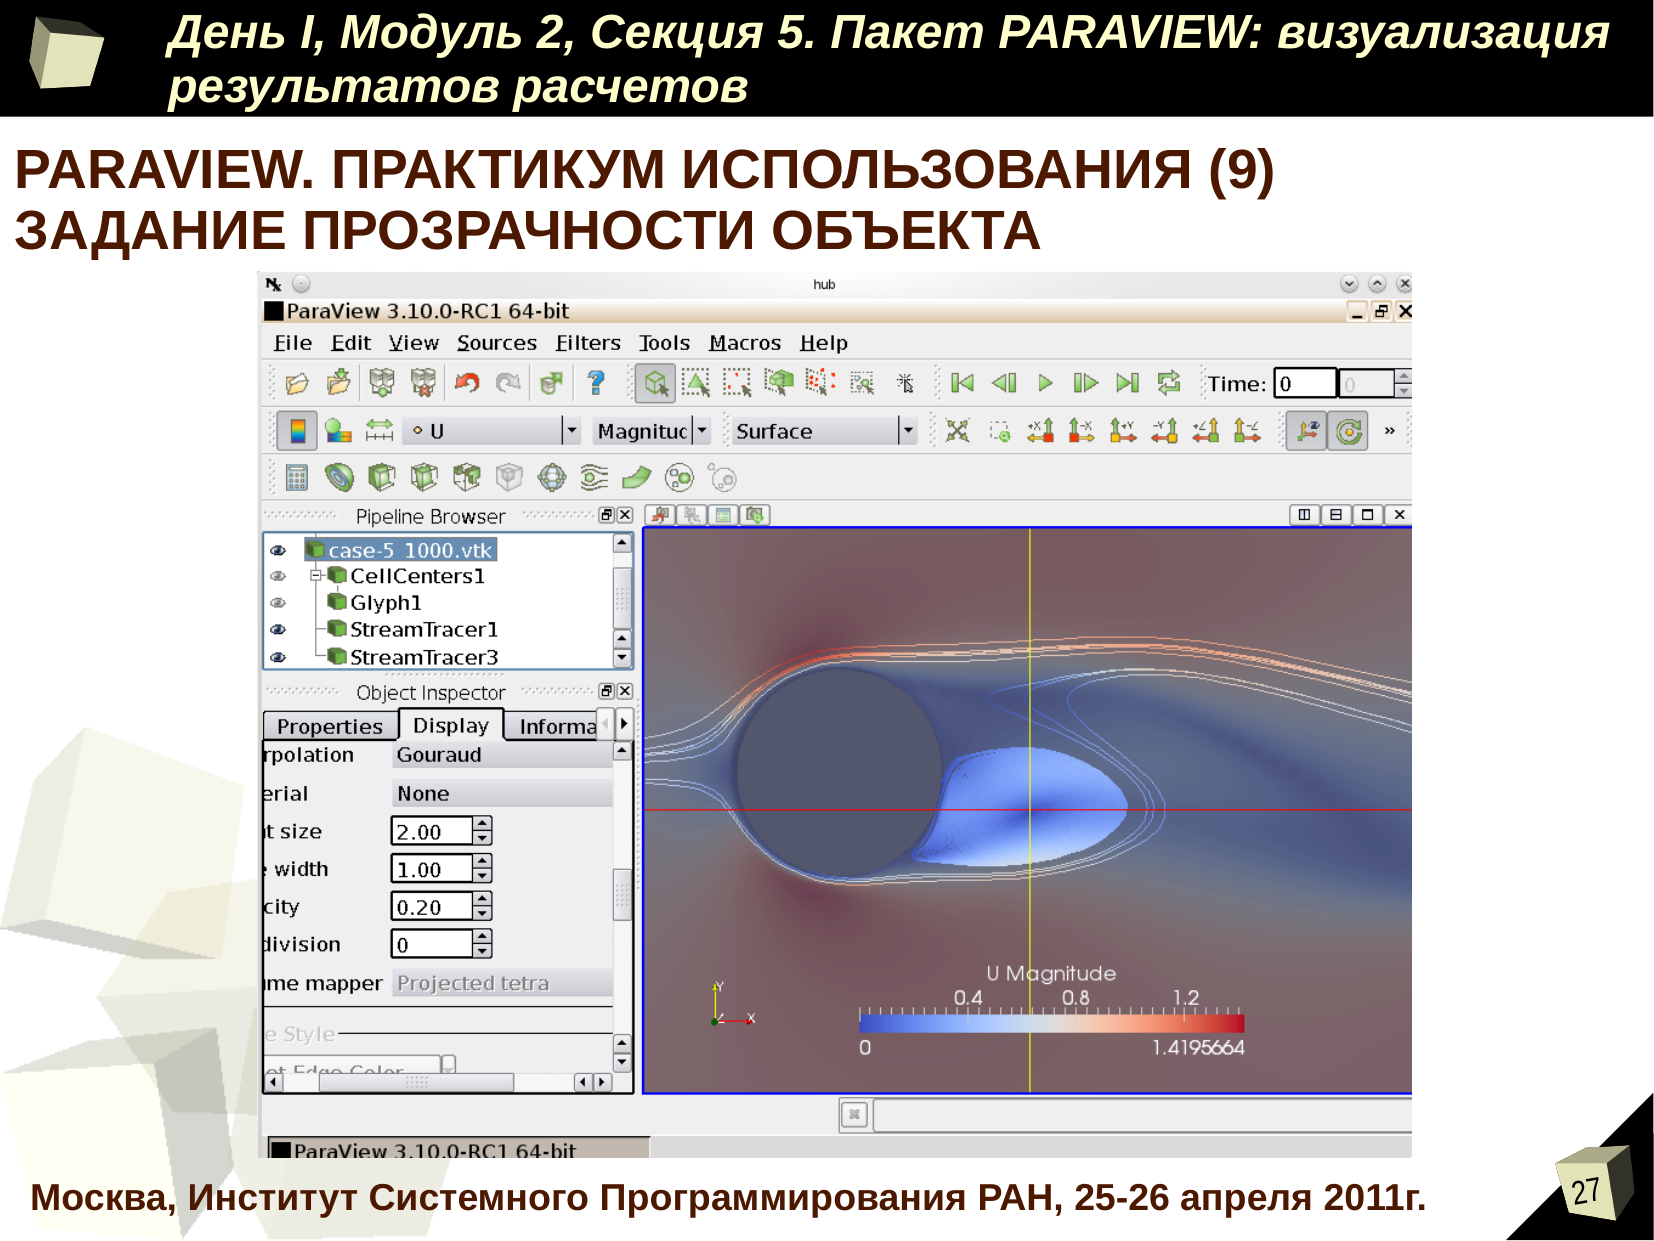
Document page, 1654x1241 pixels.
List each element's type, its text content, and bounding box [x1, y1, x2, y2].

text_box PARAVIEW. ПРАКТИКУМ ИСПОЛЬЗОВАНИЯ (9) ЗАДАНИЕ ПРОЗРАЧНОСТИ ОБЪЕКТА [0, 130, 1654, 270]
picture [0, 271, 1412, 1241]
picture [464, 1193, 472, 1198]
